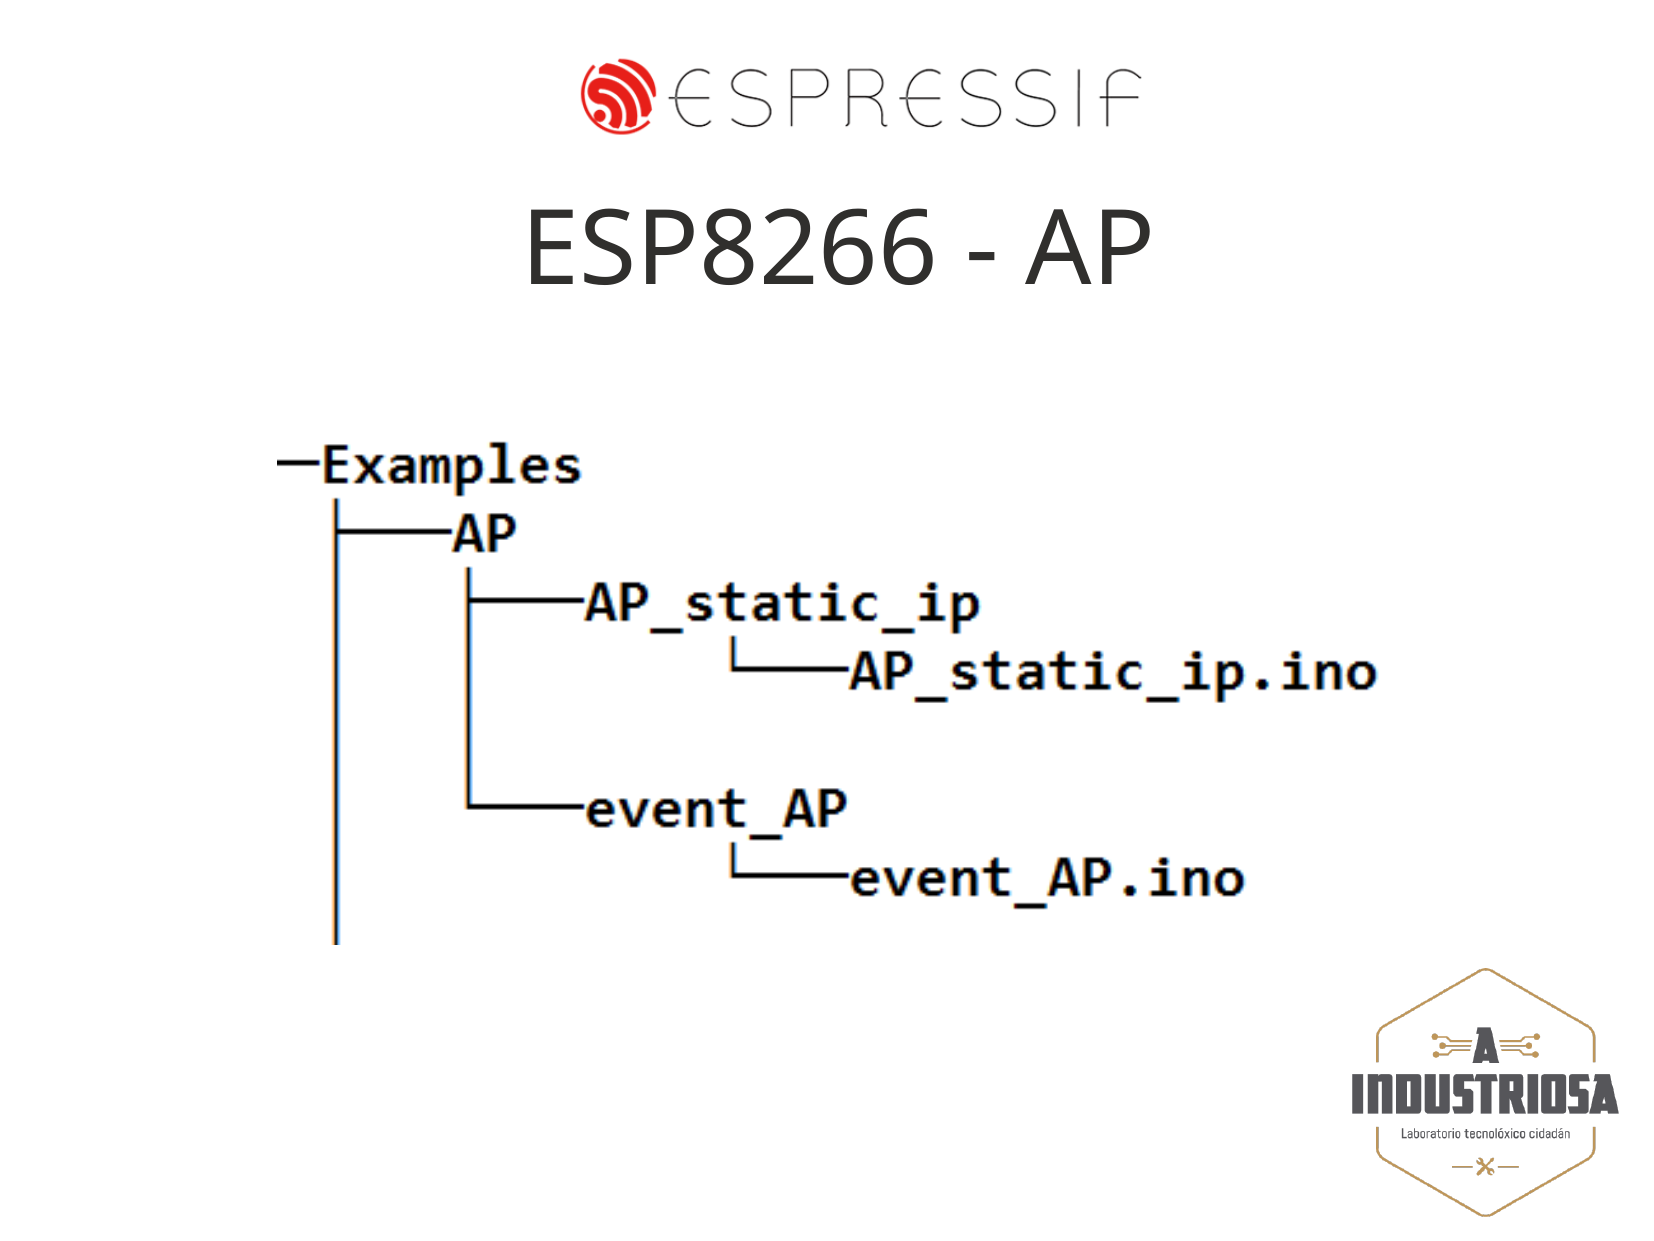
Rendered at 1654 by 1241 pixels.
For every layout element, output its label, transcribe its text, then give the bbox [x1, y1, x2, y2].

text_box ESP8266 - AP [224, 23, 1453, 332]
picture [277, 433, 1450, 945]
picture [1352, 968, 1619, 1217]
